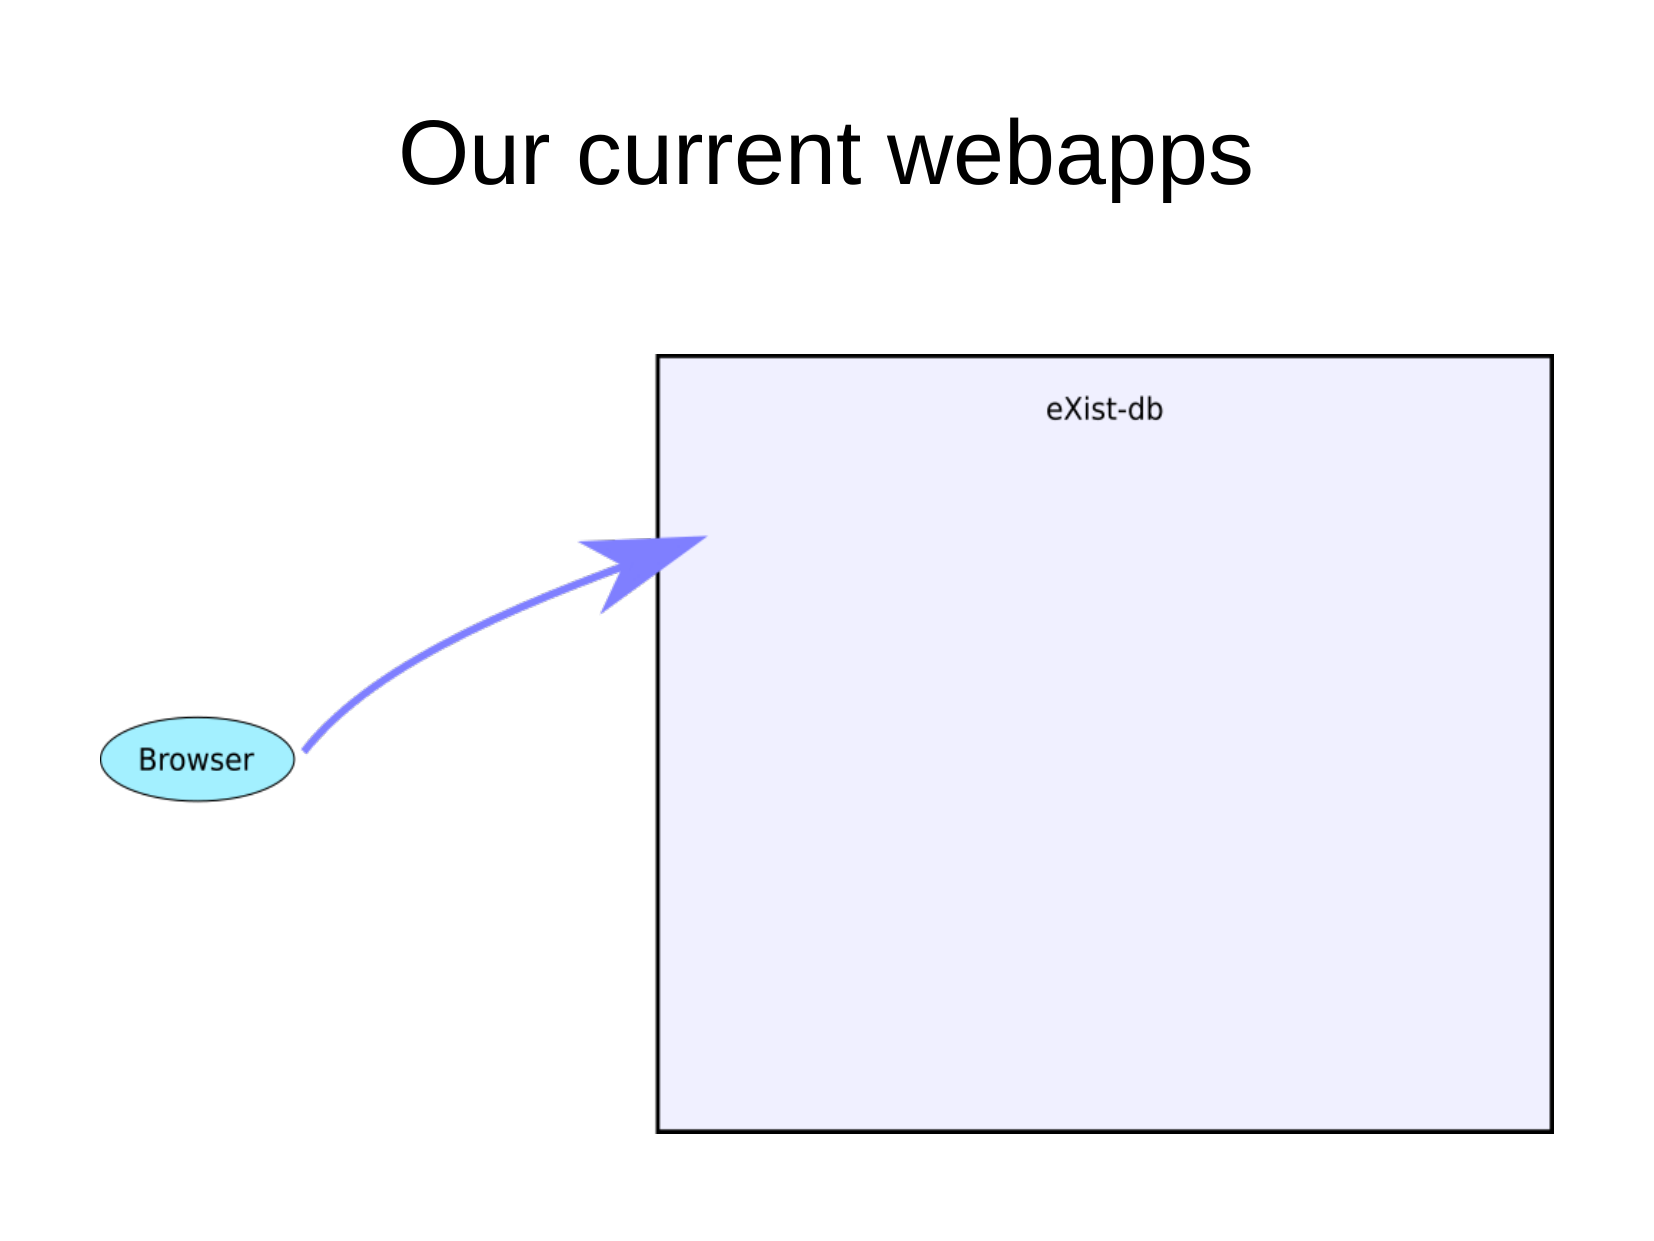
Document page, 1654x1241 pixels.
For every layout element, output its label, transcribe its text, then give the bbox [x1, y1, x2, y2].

title Our current webapps [82, 49, 1571, 257]
picture [100, 354, 1554, 1134]
